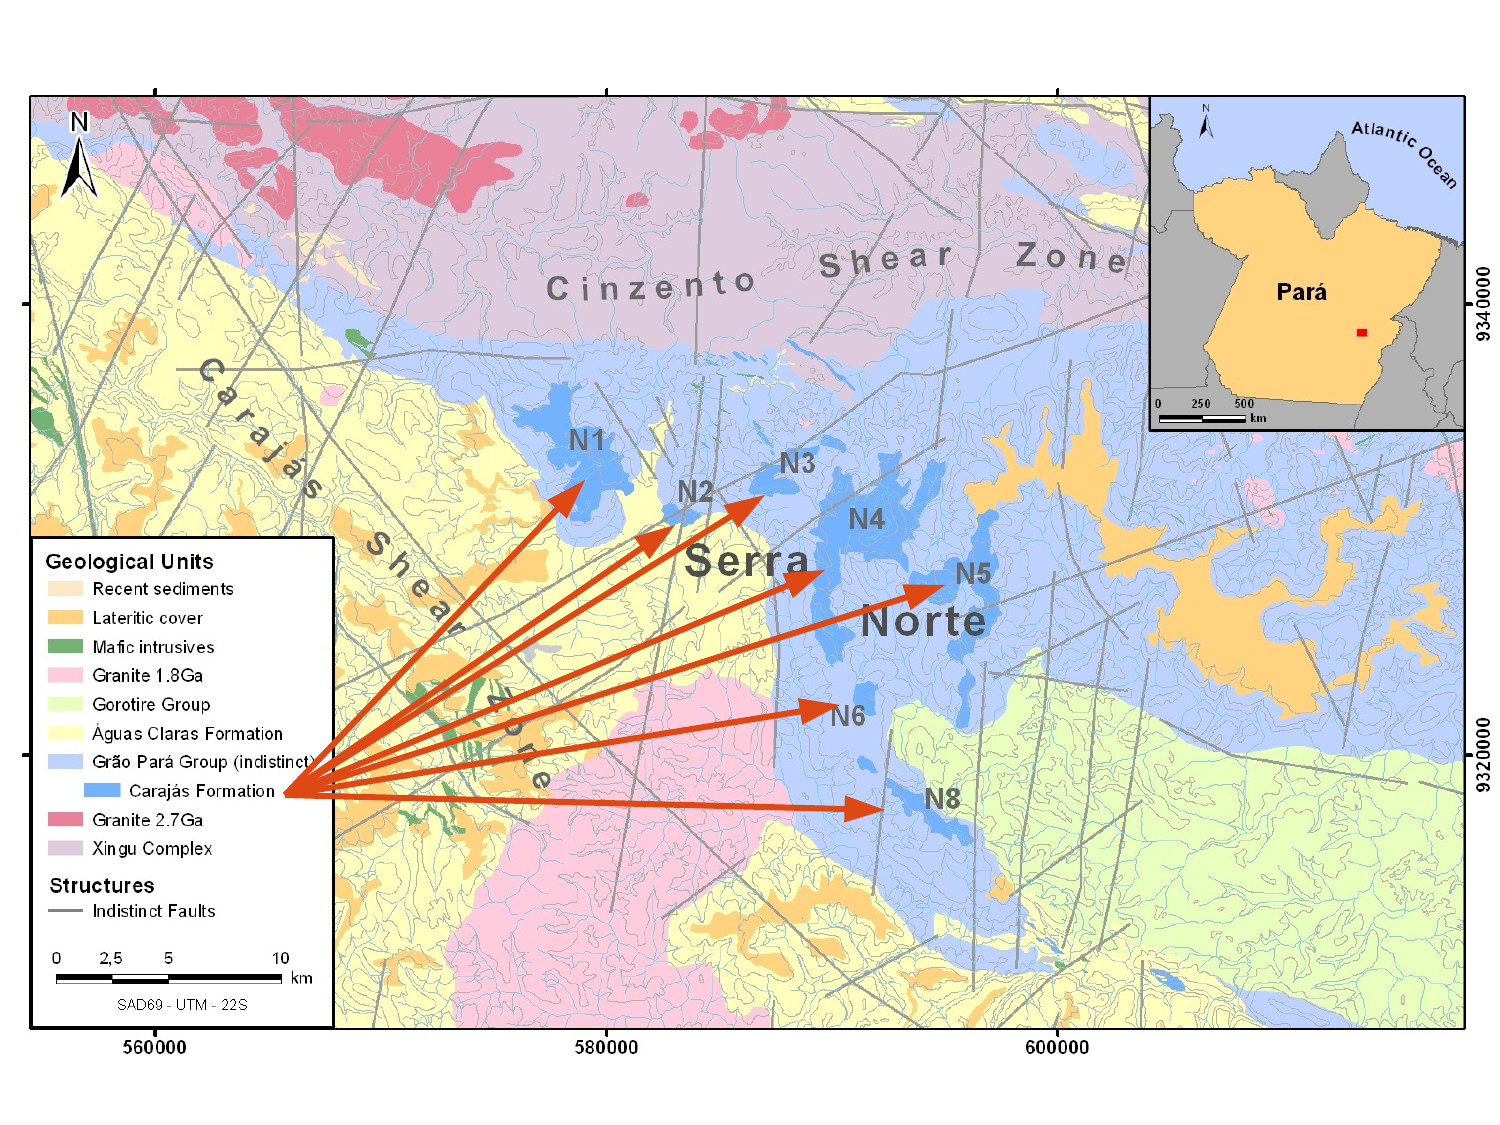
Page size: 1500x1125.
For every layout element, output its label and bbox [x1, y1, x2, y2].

picture [0, 66, 1500, 1059]
